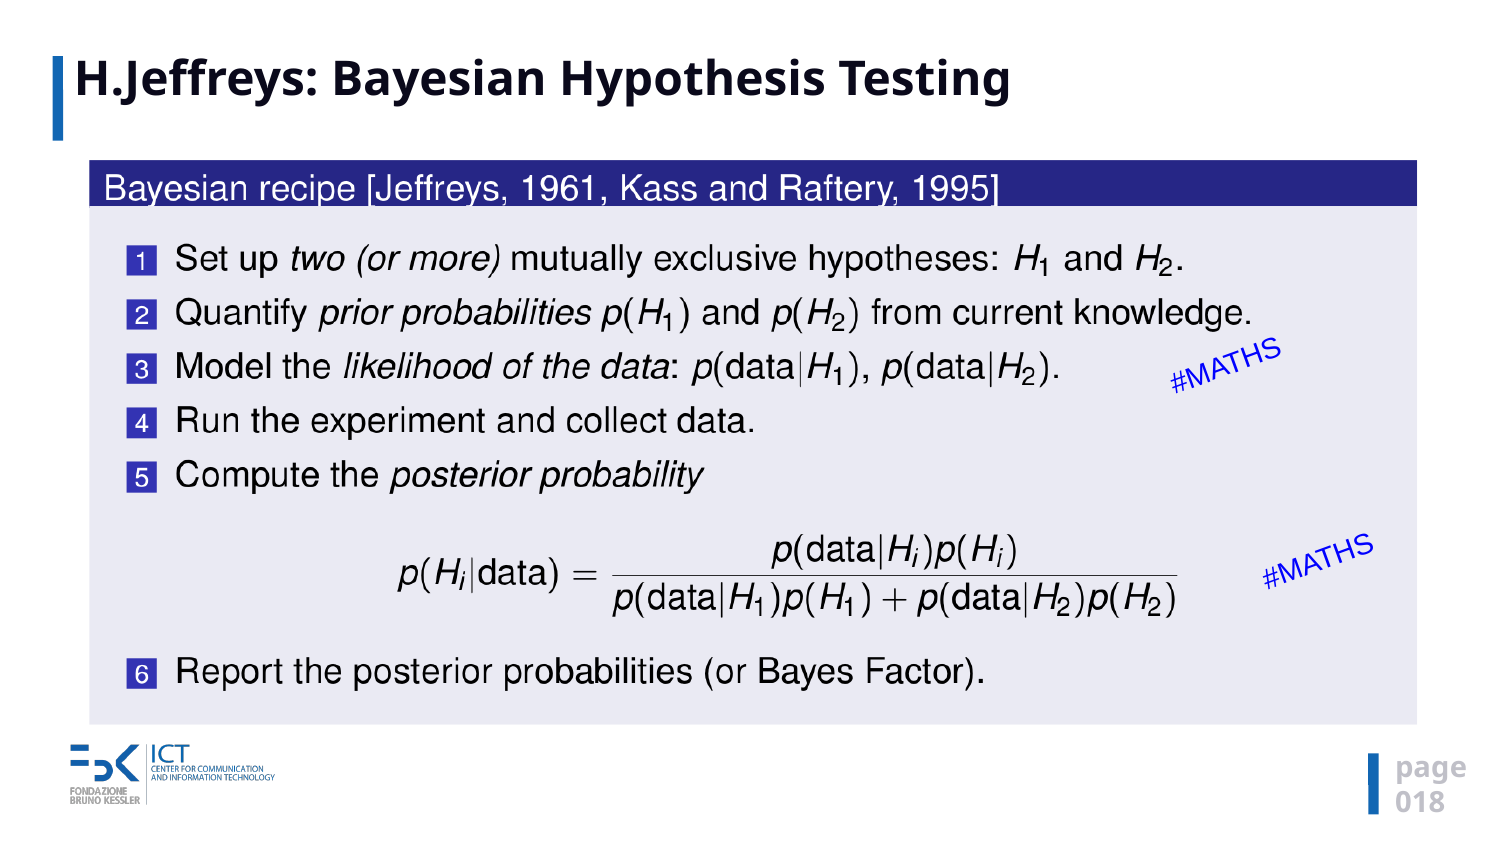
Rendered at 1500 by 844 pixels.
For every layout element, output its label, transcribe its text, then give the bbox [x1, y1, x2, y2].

text_box #MATHS [1198, 495, 1435, 618]
picture [87, 158, 1418, 727]
picture [57, 728, 290, 815]
title H.Jeffreys: Bayesian Hypothesis Testing [66, 49, 1434, 160]
slide_number page 0<number> [1387, 744, 1500, 823]
text_box #MATHS [1106, 300, 1342, 422]
